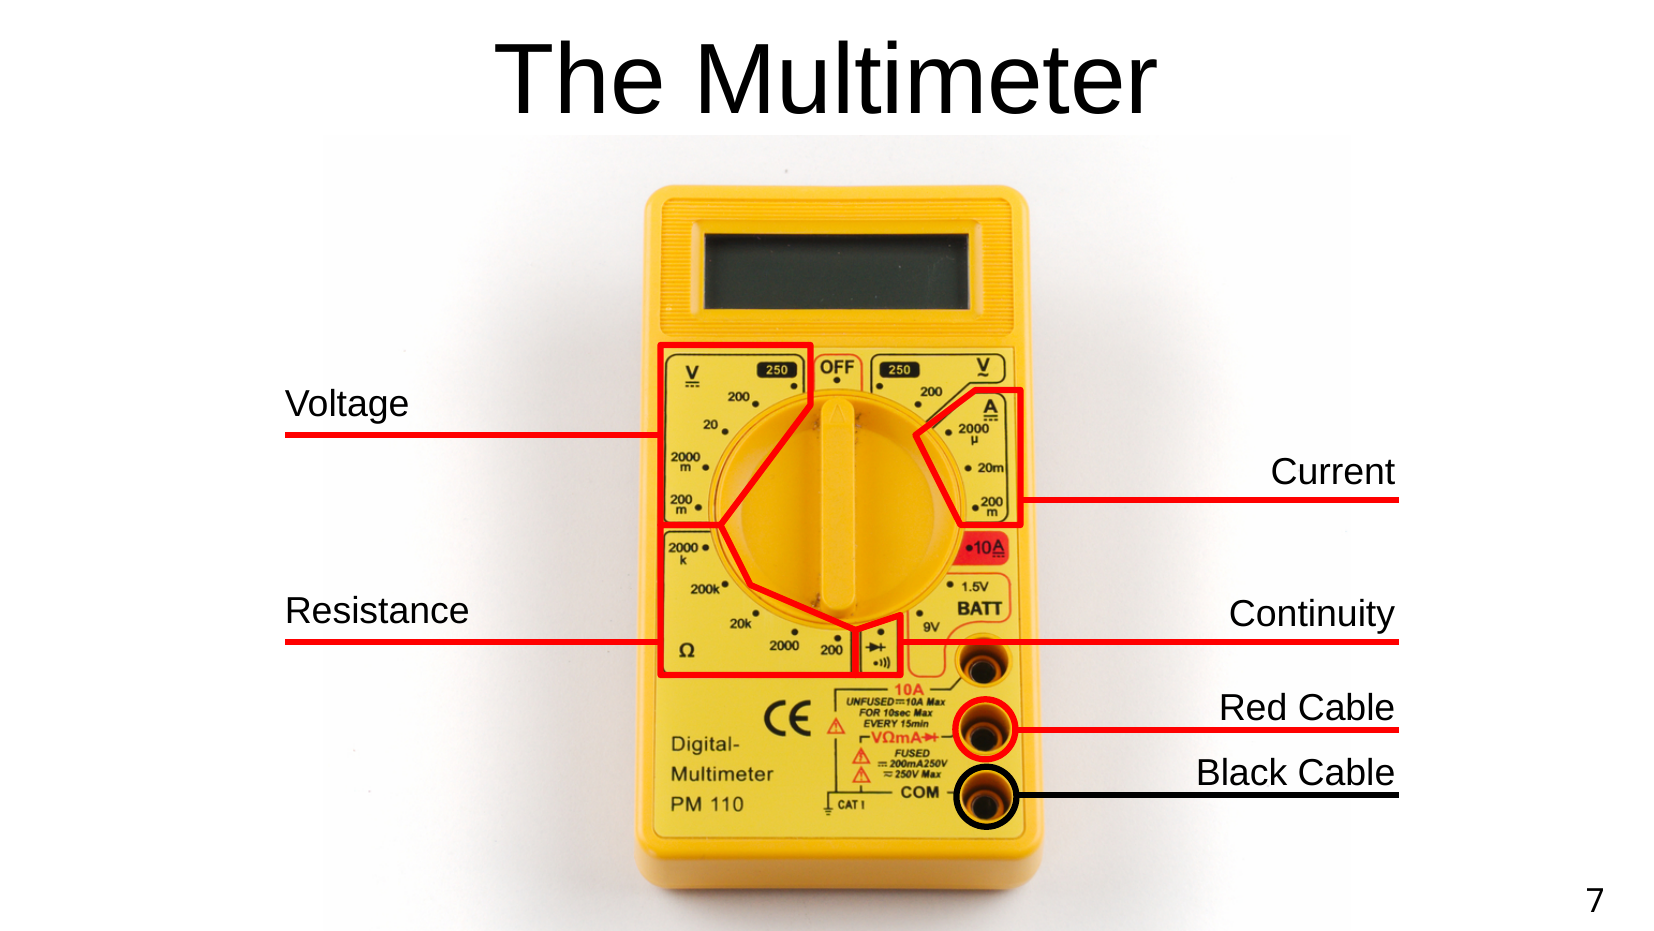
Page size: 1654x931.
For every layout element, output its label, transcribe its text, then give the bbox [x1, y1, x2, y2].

picture [323, 157, 1351, 639]
text_box Voltage [270, 375, 631, 432]
text_box Red Cable [1050, 679, 1411, 737]
text_box Continuity [1050, 584, 1411, 642]
text_box Black Cable [1050, 744, 1411, 802]
picture [323, 438, 657, 639]
title The Multimeter [82, 1, 1571, 157]
text_box [956, 766, 1017, 827]
text_box Resistance [270, 581, 631, 639]
picture [664, 349, 807, 521]
picture [859, 620, 897, 671]
picture [323, 645, 1351, 931]
picture [920, 394, 1017, 521]
text_box [955, 699, 1016, 760]
picture [664, 529, 852, 671]
text_box Current [1050, 443, 1411, 500]
